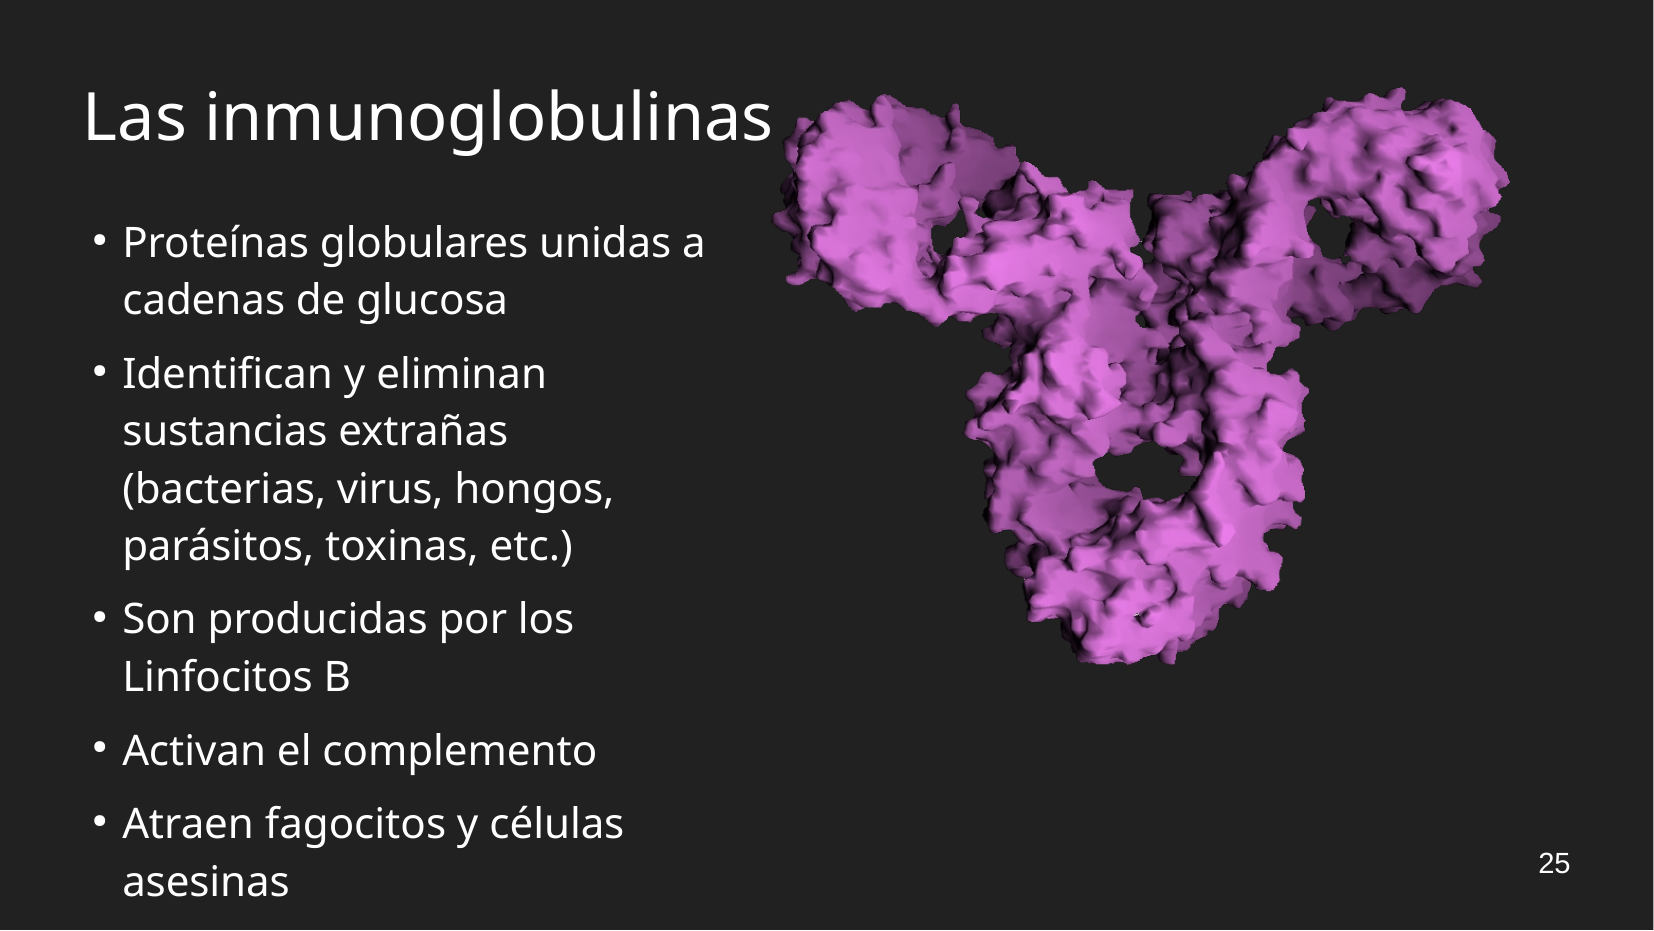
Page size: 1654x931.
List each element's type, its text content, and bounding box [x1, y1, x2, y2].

list Proteínas globulares unidas a cadenas de glucosa Identifican y eliminan sustancias extrañas (bacterias, virus, hongos, parásitos, toxinas, etc.) Son producidas por los Linfocitos B Activan el complemento Atraen fagocitos y células asesinas [82, 212, 709, 922]
title Las inmunoglobulinas [82, 37, 668, 193]
picture [668, 0, 1654, 798]
